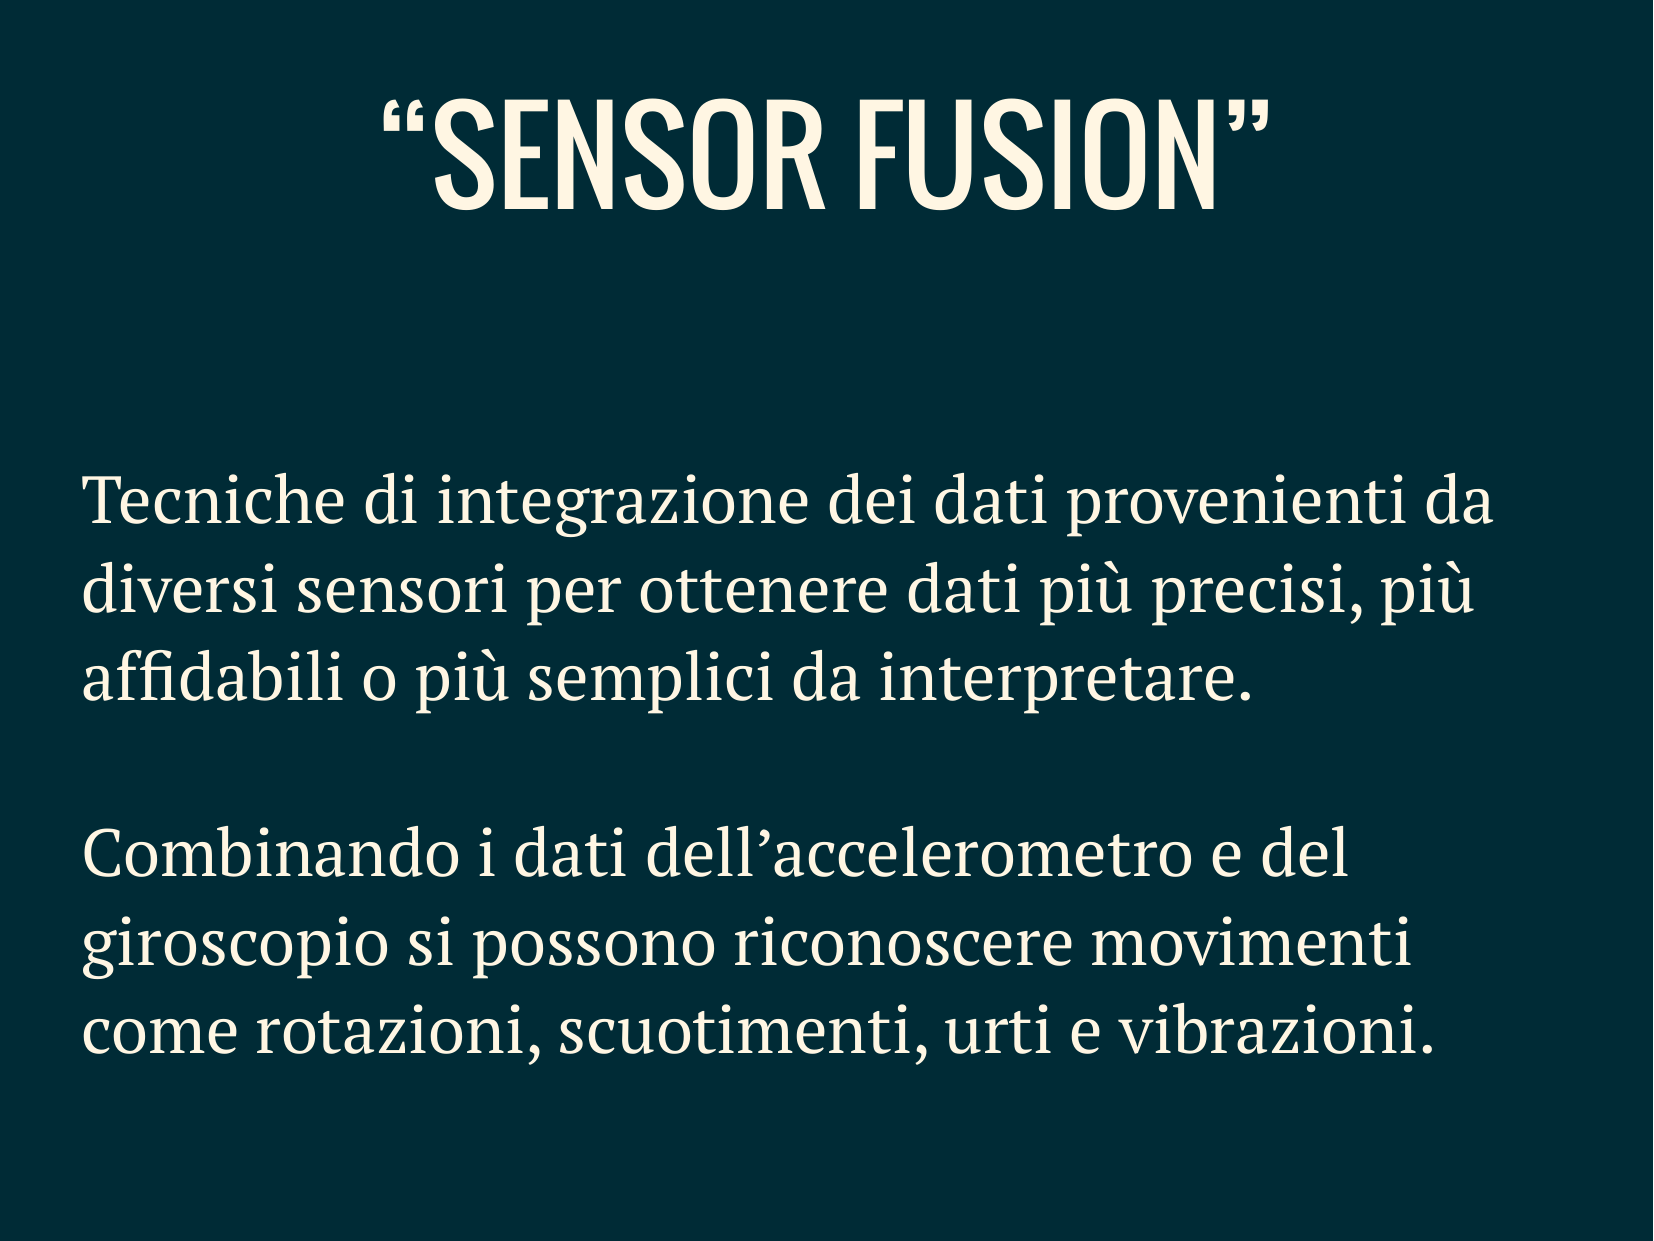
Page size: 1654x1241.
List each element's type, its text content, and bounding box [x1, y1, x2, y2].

text_box Tecniche di integrazione dei dati provenienti da diversi sensori per ottenere dati più precisi, più affidabili o più semplici da interpretare. Combinando i dati dell’accelerometro e del giroscopio si possono riconoscere movimenti come rotazioni, scuotimenti, urti e vibrazioni. [81, 366, 1570, 1193]
title “SENSOR FUSION” [82, 49, 1571, 257]
